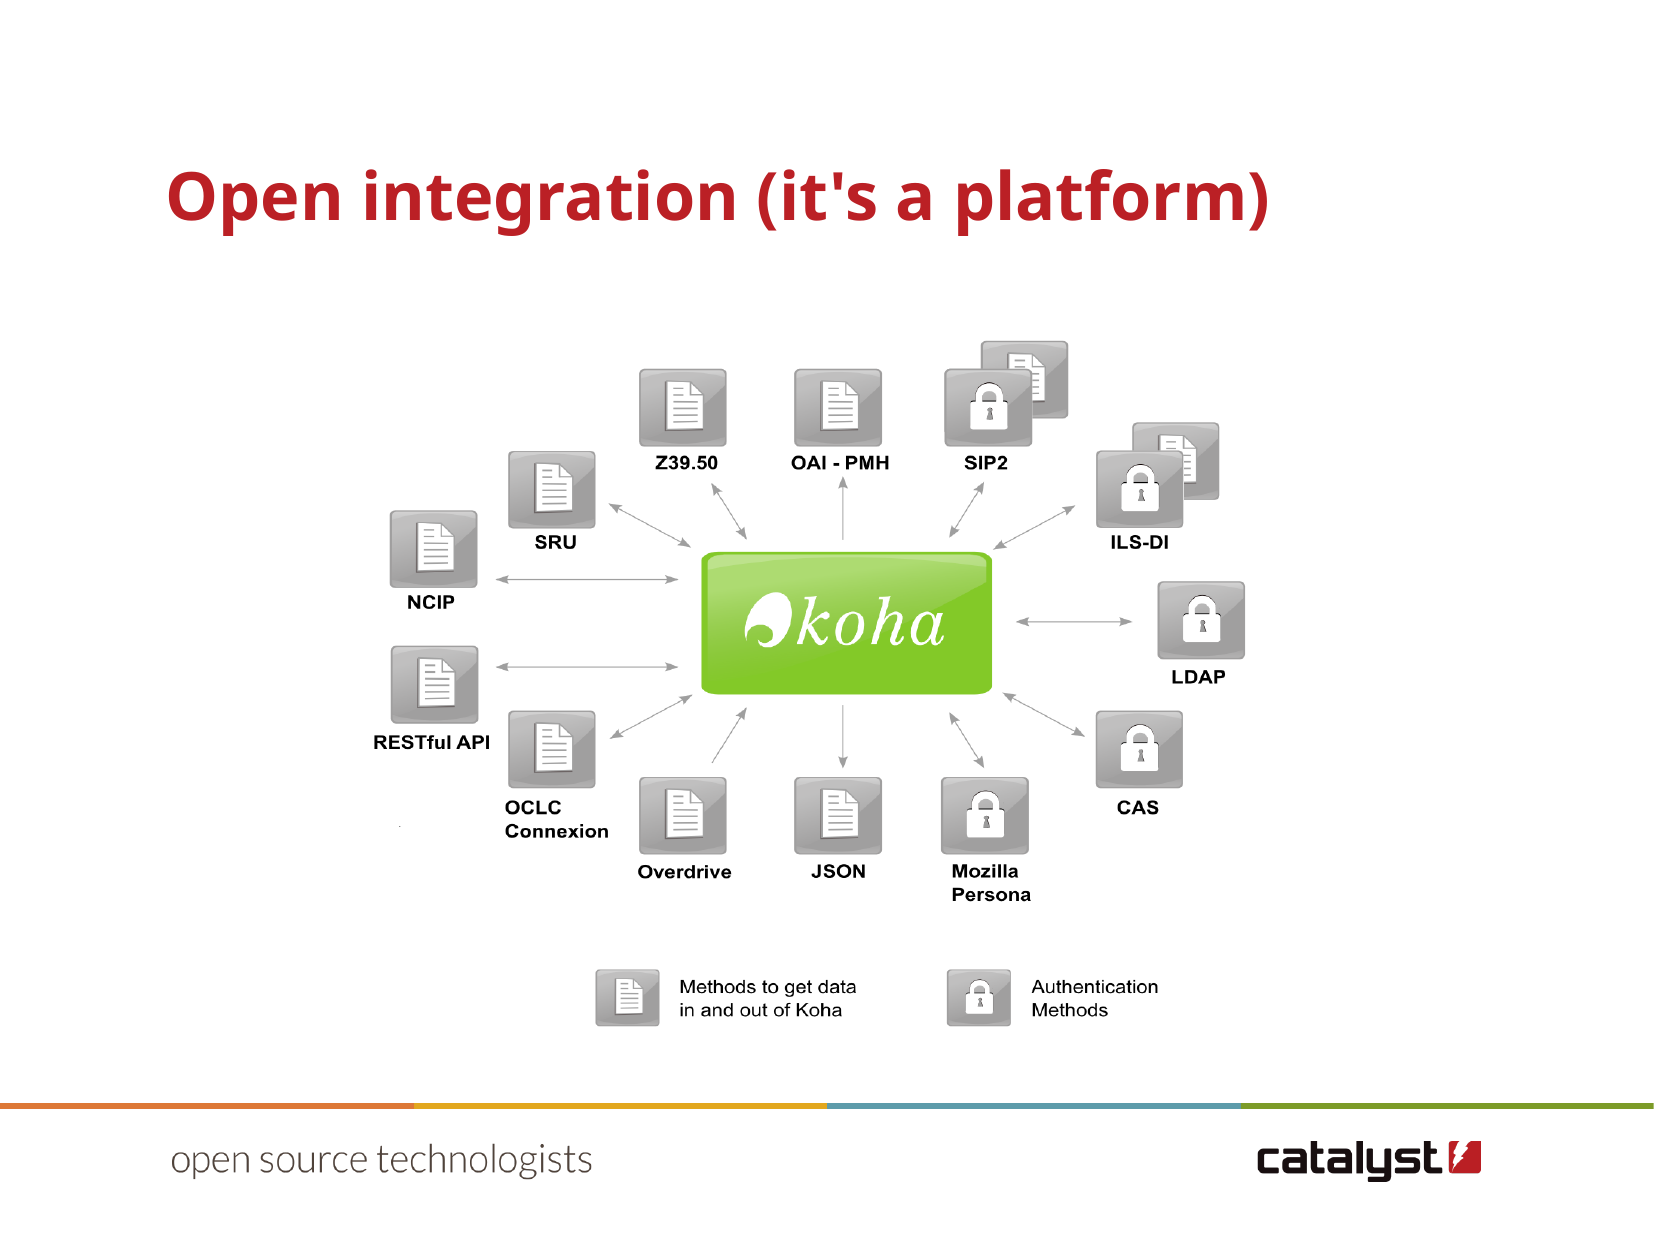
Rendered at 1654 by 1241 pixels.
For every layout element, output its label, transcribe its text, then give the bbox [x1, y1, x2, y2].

picture [0, 1103, 1654, 1182]
picture [212, 307, 1433, 1042]
title Open integration (it's a platform) [165, 90, 1489, 298]
